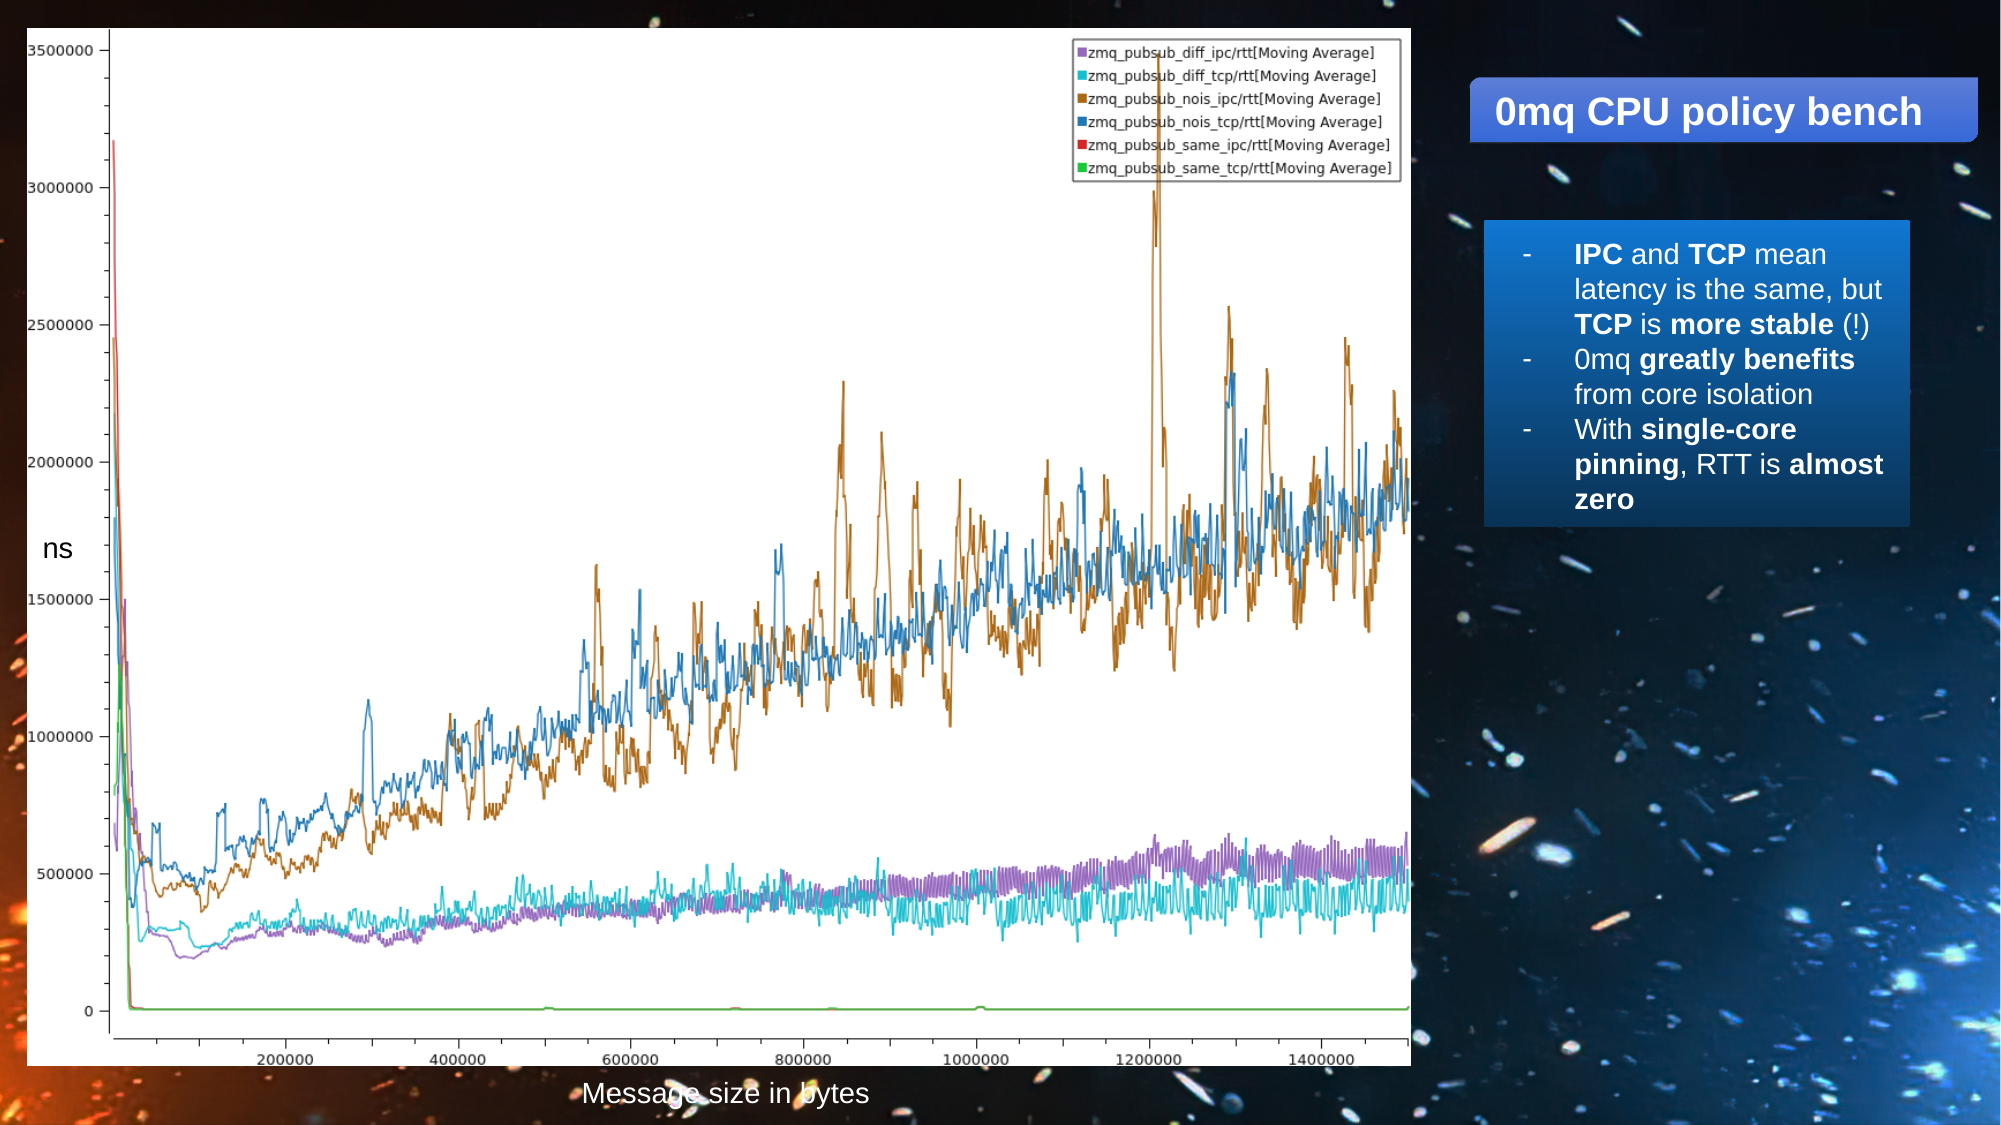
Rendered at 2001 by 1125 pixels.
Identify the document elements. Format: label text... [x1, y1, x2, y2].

text_box IPC and TCP mean latency is the same, but TCP is more stable (!) 0mq greatly benefits from core isolation With single-core pinning, RTT is almost zero [1484, 220, 1910, 527]
text_box Message size in bytes [566, 1059, 1009, 1125]
picture [0, 0, 2001, 1125]
text_box ns [27, 514, 91, 580]
text_box 0mq CPU policy bench [1479, 77, 1968, 141]
text_box [1469, 77, 1978, 142]
